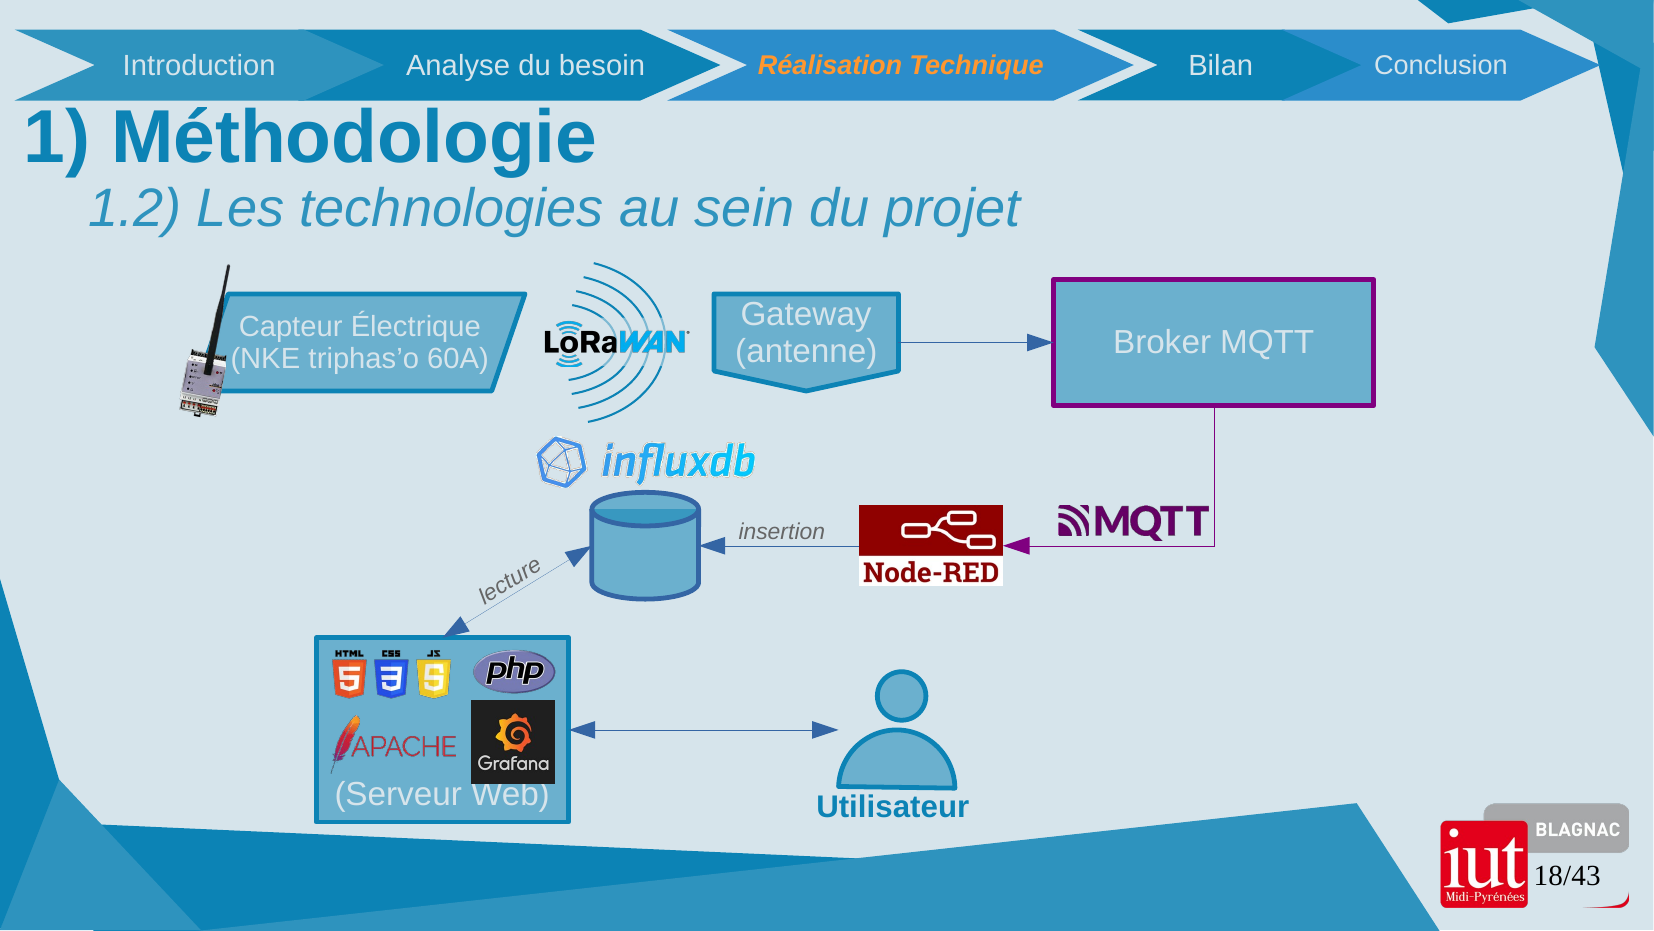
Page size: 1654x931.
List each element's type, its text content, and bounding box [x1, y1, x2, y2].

text_box [591, 492, 699, 600]
picture [1440, 803, 1629, 908]
picture [740, 458, 749, 471]
picture [175, 257, 247, 423]
text_box Analyse du besoin [305, 29, 721, 101]
text_box Broker MQTT [1053, 279, 1374, 406]
text_box Réalisation Technique [667, 29, 1134, 101]
text_box Introduction [14, 29, 384, 101]
picture [1058, 505, 1209, 541]
text_box insertion [723, 511, 846, 553]
title 1.2) Les technologies au sein du projet [88, 177, 1388, 238]
text_box Gateway (antenne) [714, 293, 899, 392]
text_box lecture [457, 535, 566, 624]
text_box Utilisateur [801, 781, 993, 866]
picture [859, 505, 1003, 586]
title 1) Méthodologie [23, 94, 1512, 179]
text_box [839, 729, 955, 781]
picture [330, 715, 456, 774]
picture [471, 647, 559, 697]
text_box [877, 671, 926, 721]
picture [544, 317, 690, 367]
picture [536, 436, 755, 488]
text_box Bilan [1077, 29, 1359, 101]
text_box (Serveur Web) [316, 637, 569, 823]
text_box Conclusion [1281, 29, 1601, 101]
picture [471, 700, 555, 784]
text_box Capteur Électrique (NKE triphas’o 60A) [222, 293, 526, 392]
picture [330, 647, 453, 699]
